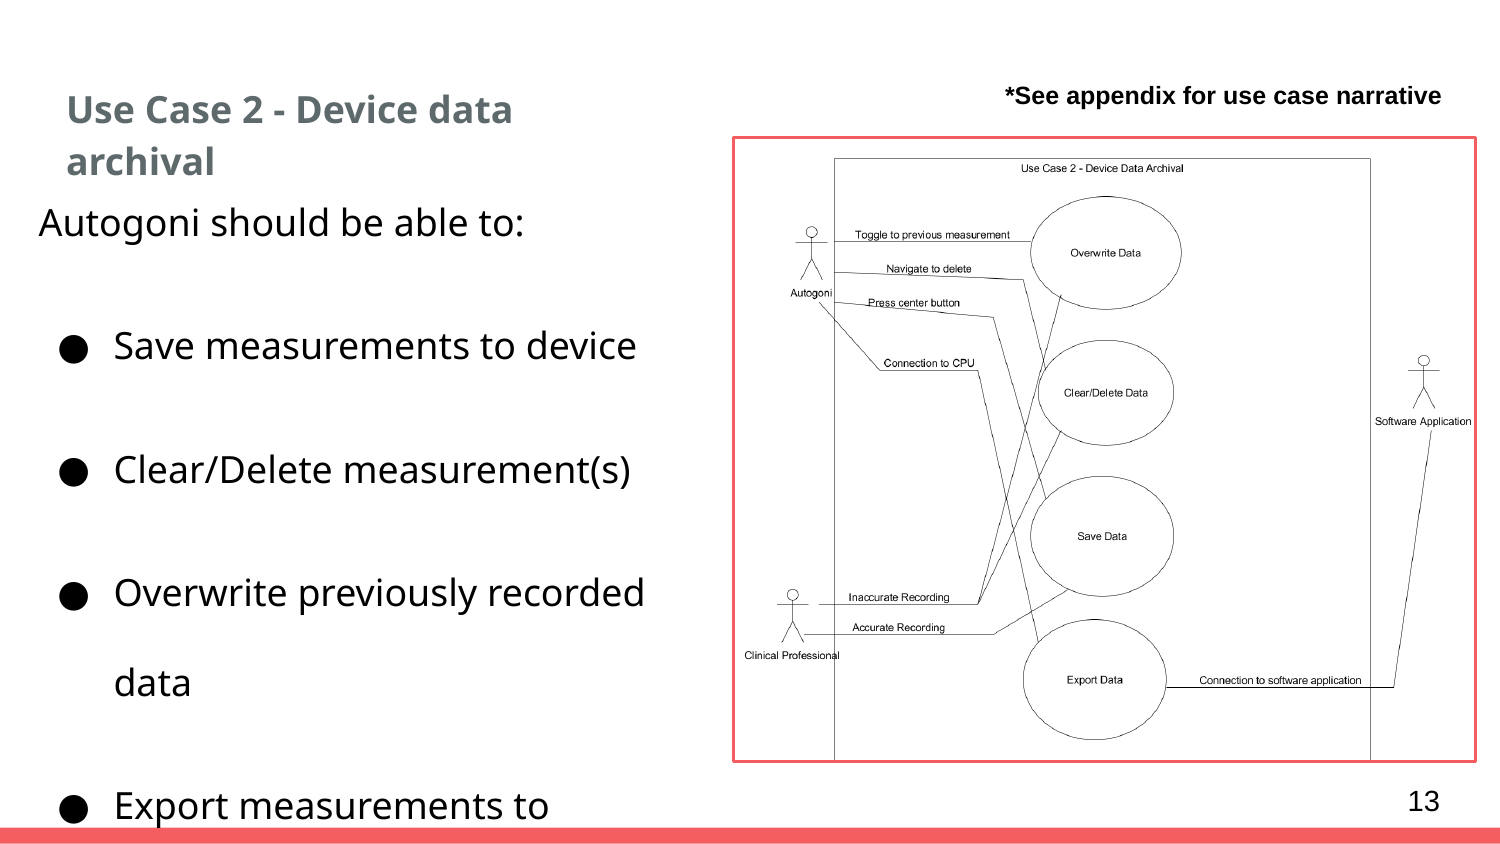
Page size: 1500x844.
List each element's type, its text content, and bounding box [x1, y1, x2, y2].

text_box Autogoni should be able to: Save measurements to device Clear/Delete measurement(s) Overwrite previously recorded data Export measurements to external software application [23, 177, 718, 723]
title Use Case 2 - Device data archival [51, 64, 633, 129]
text_box *See appendix for use case narrative [990, 64, 1474, 122]
picture [735, 139, 1474, 761]
slide_number <number> [1392, 767, 1483, 833]
